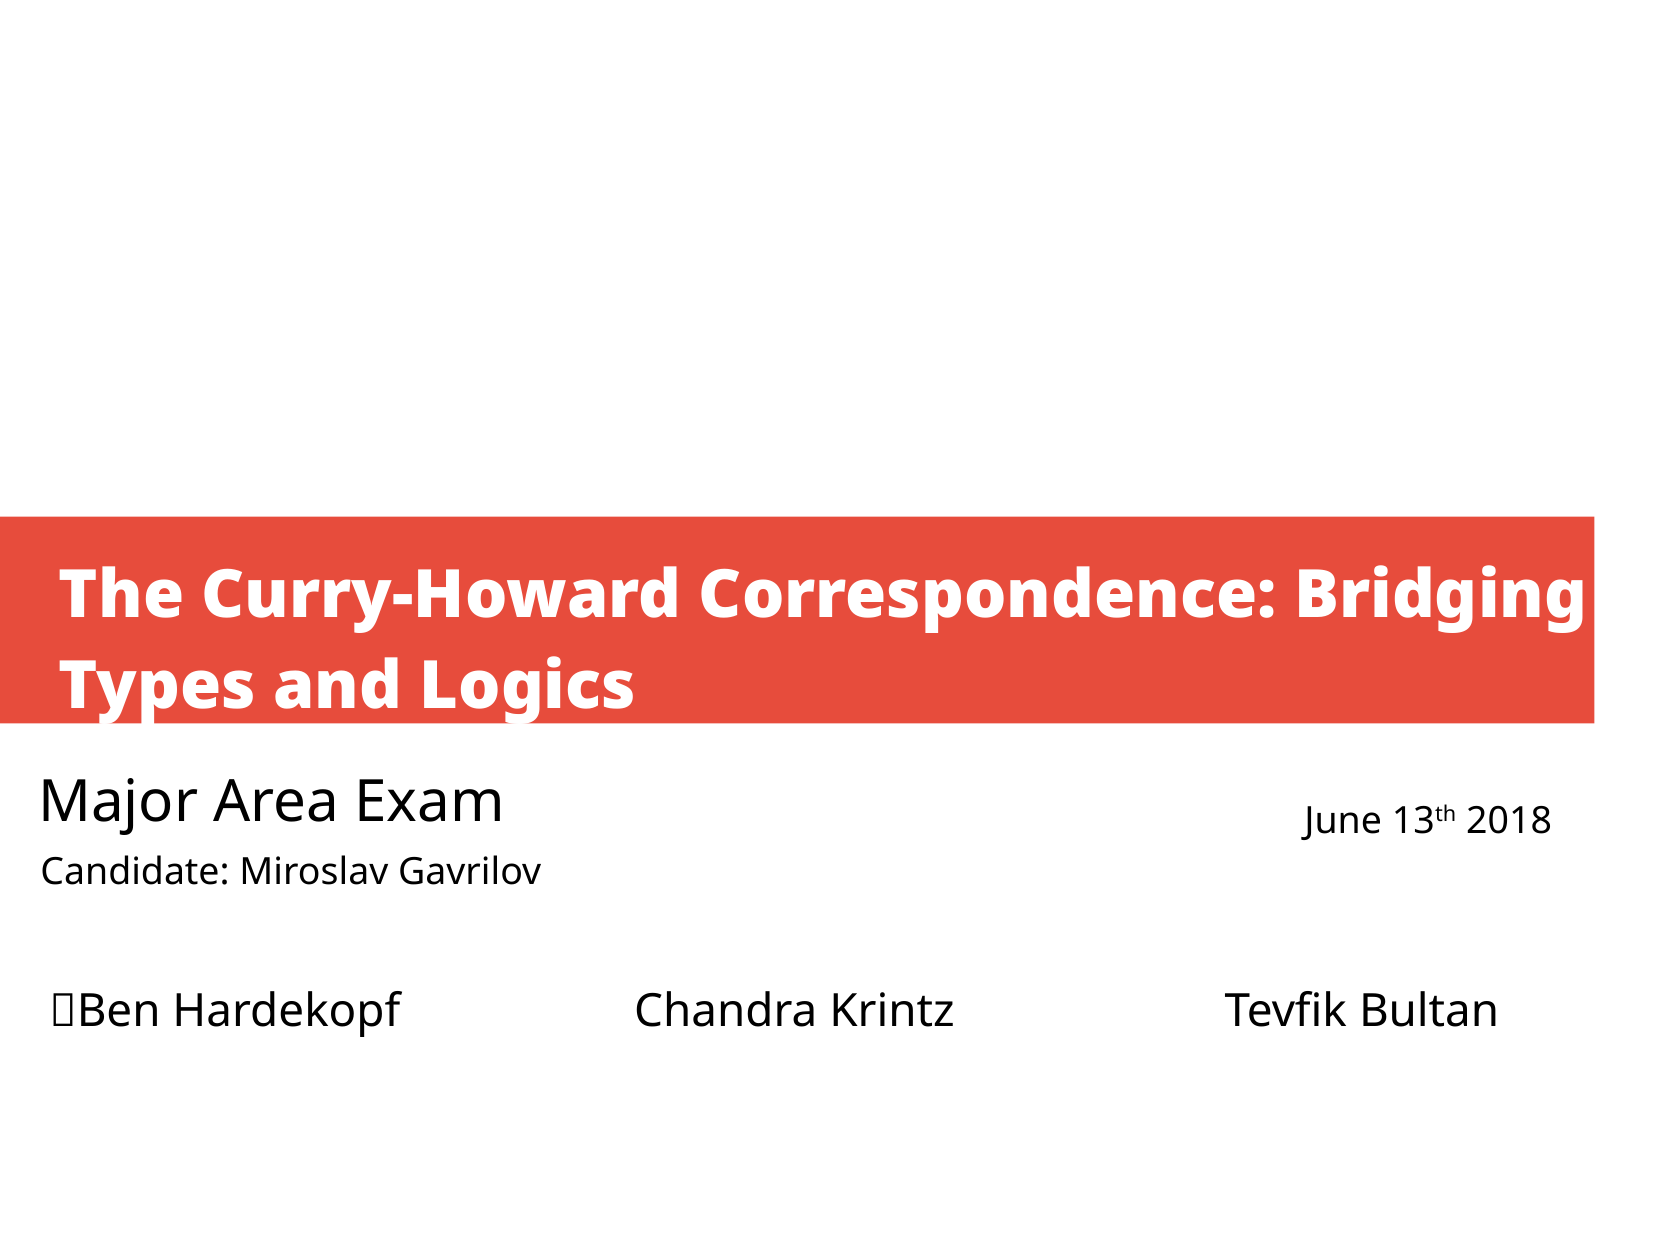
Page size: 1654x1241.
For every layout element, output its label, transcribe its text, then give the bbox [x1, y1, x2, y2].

text_box June 13th 2018 [1289, 786, 1590, 846]
text_box Tevfik Bultan [1209, 969, 1534, 1038]
text_box Major Area Exam [23, 751, 1654, 862]
text_box Chandra Krintz [619, 969, 990, 1038]
title The Curry-Howard Correspondence: Bridging Types and Logics [59, 546, 1595, 694]
text_box 💺Ben Hardekopf [34, 969, 462, 1038]
text_box Candidate: Miroslav Gavrilov [25, 836, 596, 896]
